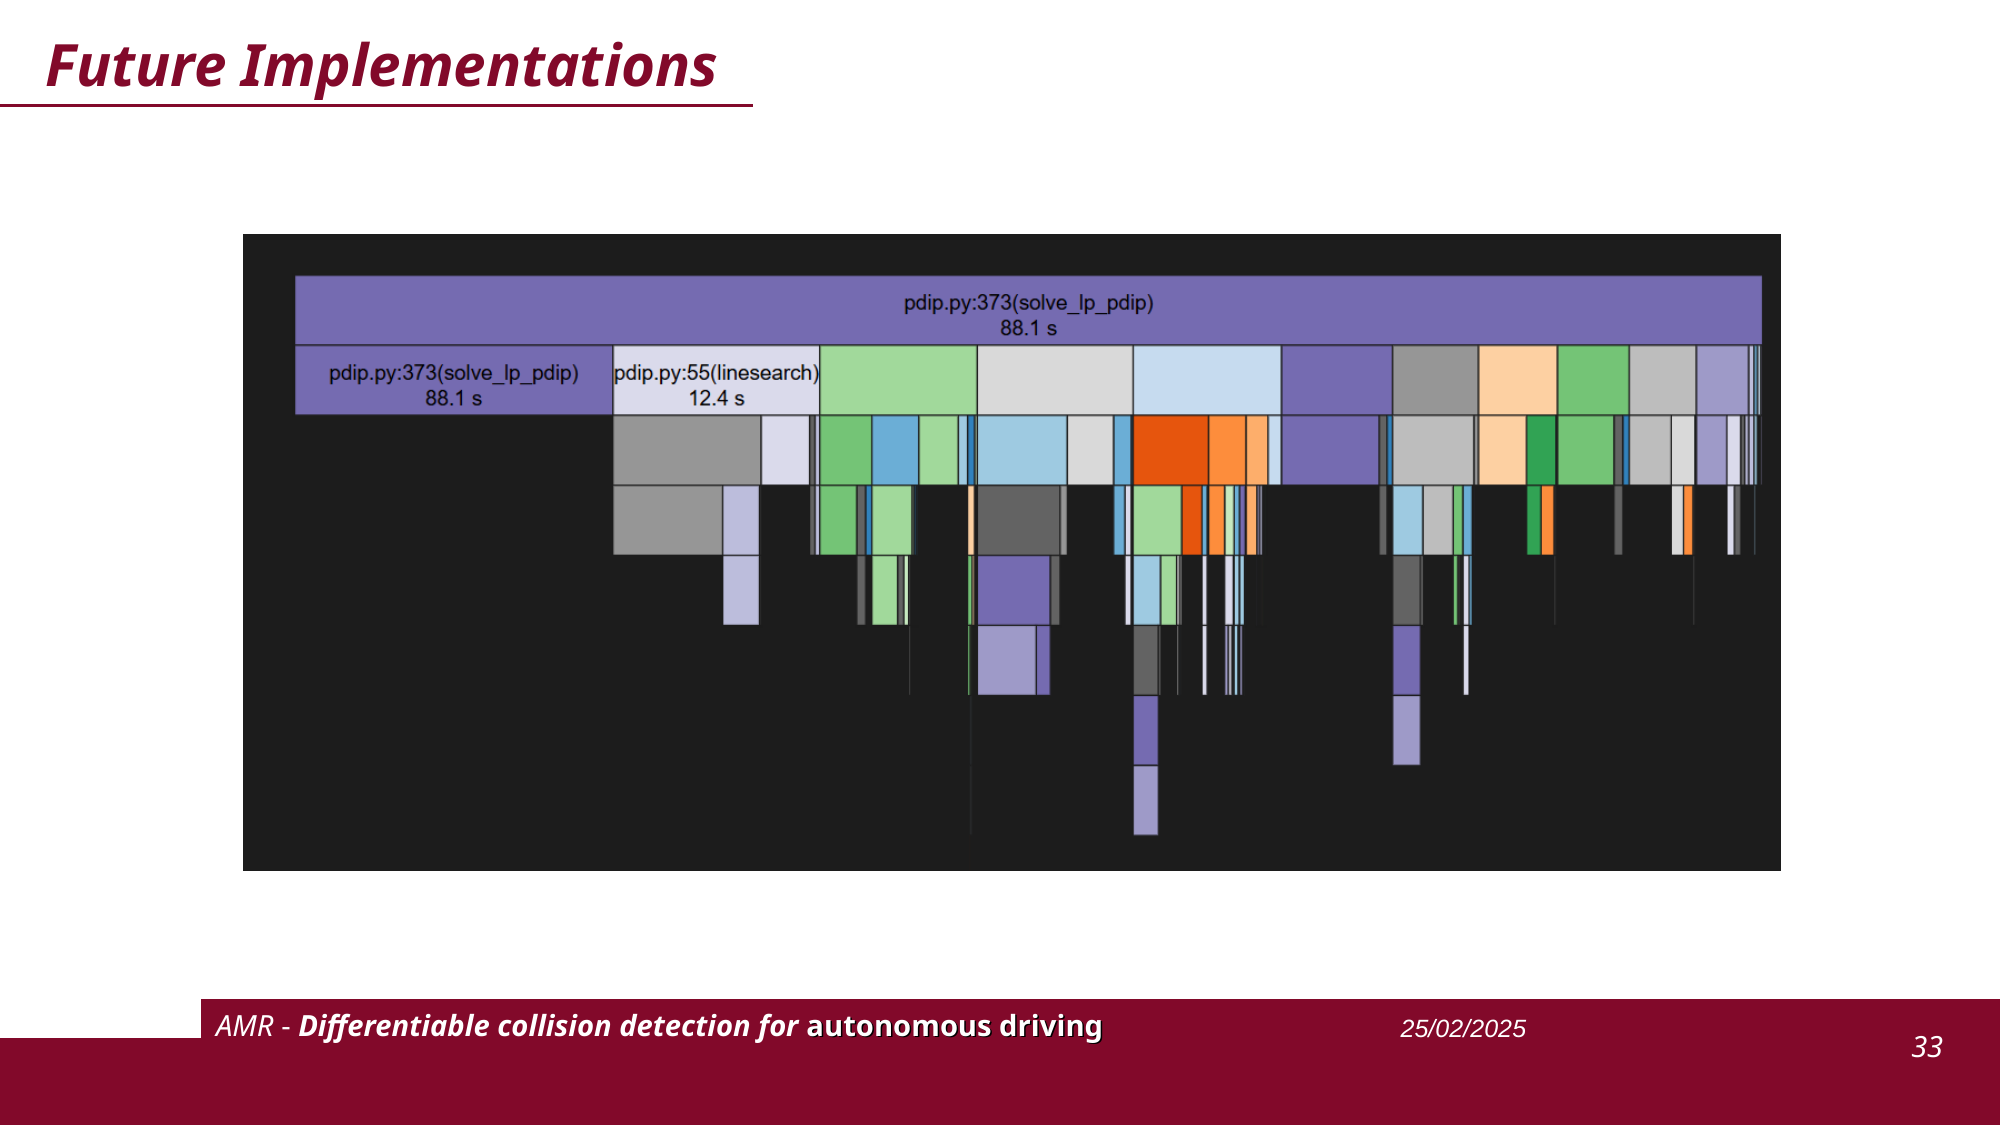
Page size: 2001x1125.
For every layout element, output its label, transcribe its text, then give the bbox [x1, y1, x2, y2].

text_box AMR - Differentiable collision detection for autonomous driving [201, 999, 1202, 1051]
text_box [0, 999, 2000, 1125]
text_box 25/02/2025 [1385, 1004, 1589, 1050]
text_box Future Implementations [30, 20, 1229, 107]
text_box 33 [1896, 1020, 1966, 1072]
picture [243, 235, 1781, 871]
